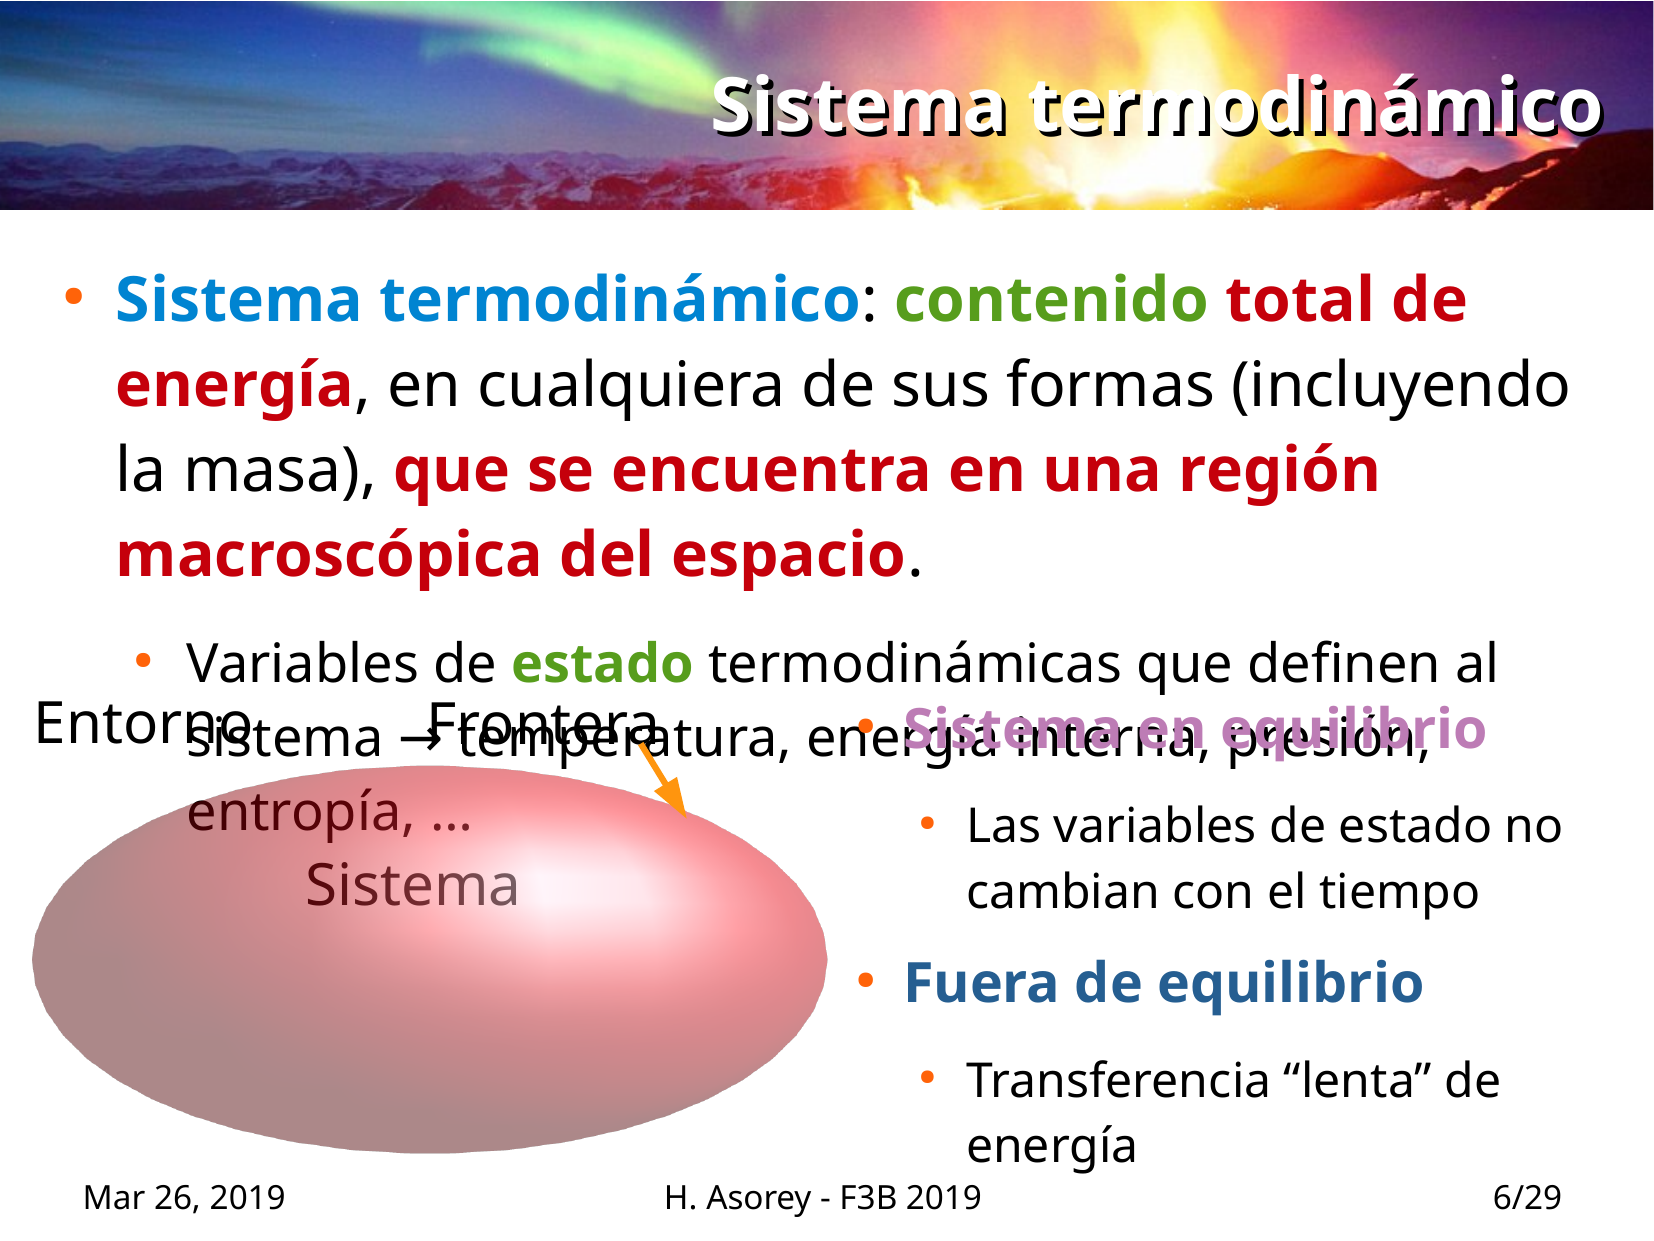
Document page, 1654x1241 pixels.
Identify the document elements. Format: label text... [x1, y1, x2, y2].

text_box Entorno [19, 673, 248, 760]
list Sistema en equilibrio Las variables de estado no cambian con el tiempo Fuera de equilibrio Transferencia “lenta” de energía [840, 689, 1606, 1185]
text_box Frontera [411, 675, 647, 761]
picture [0, 1, 1654, 210]
list Sistema termodinámico: contenido total de energía, en cualquiera de sus formas (incluyendo la masa), que se encuentra en una región macroscópica del espacio. Variables de estado termodinámicas que definen al sistema → temperatura, energía interna, presión, entropía, … [45, 255, 1606, 1156]
title Sistema termodinámico [45, 15, 1606, 191]
